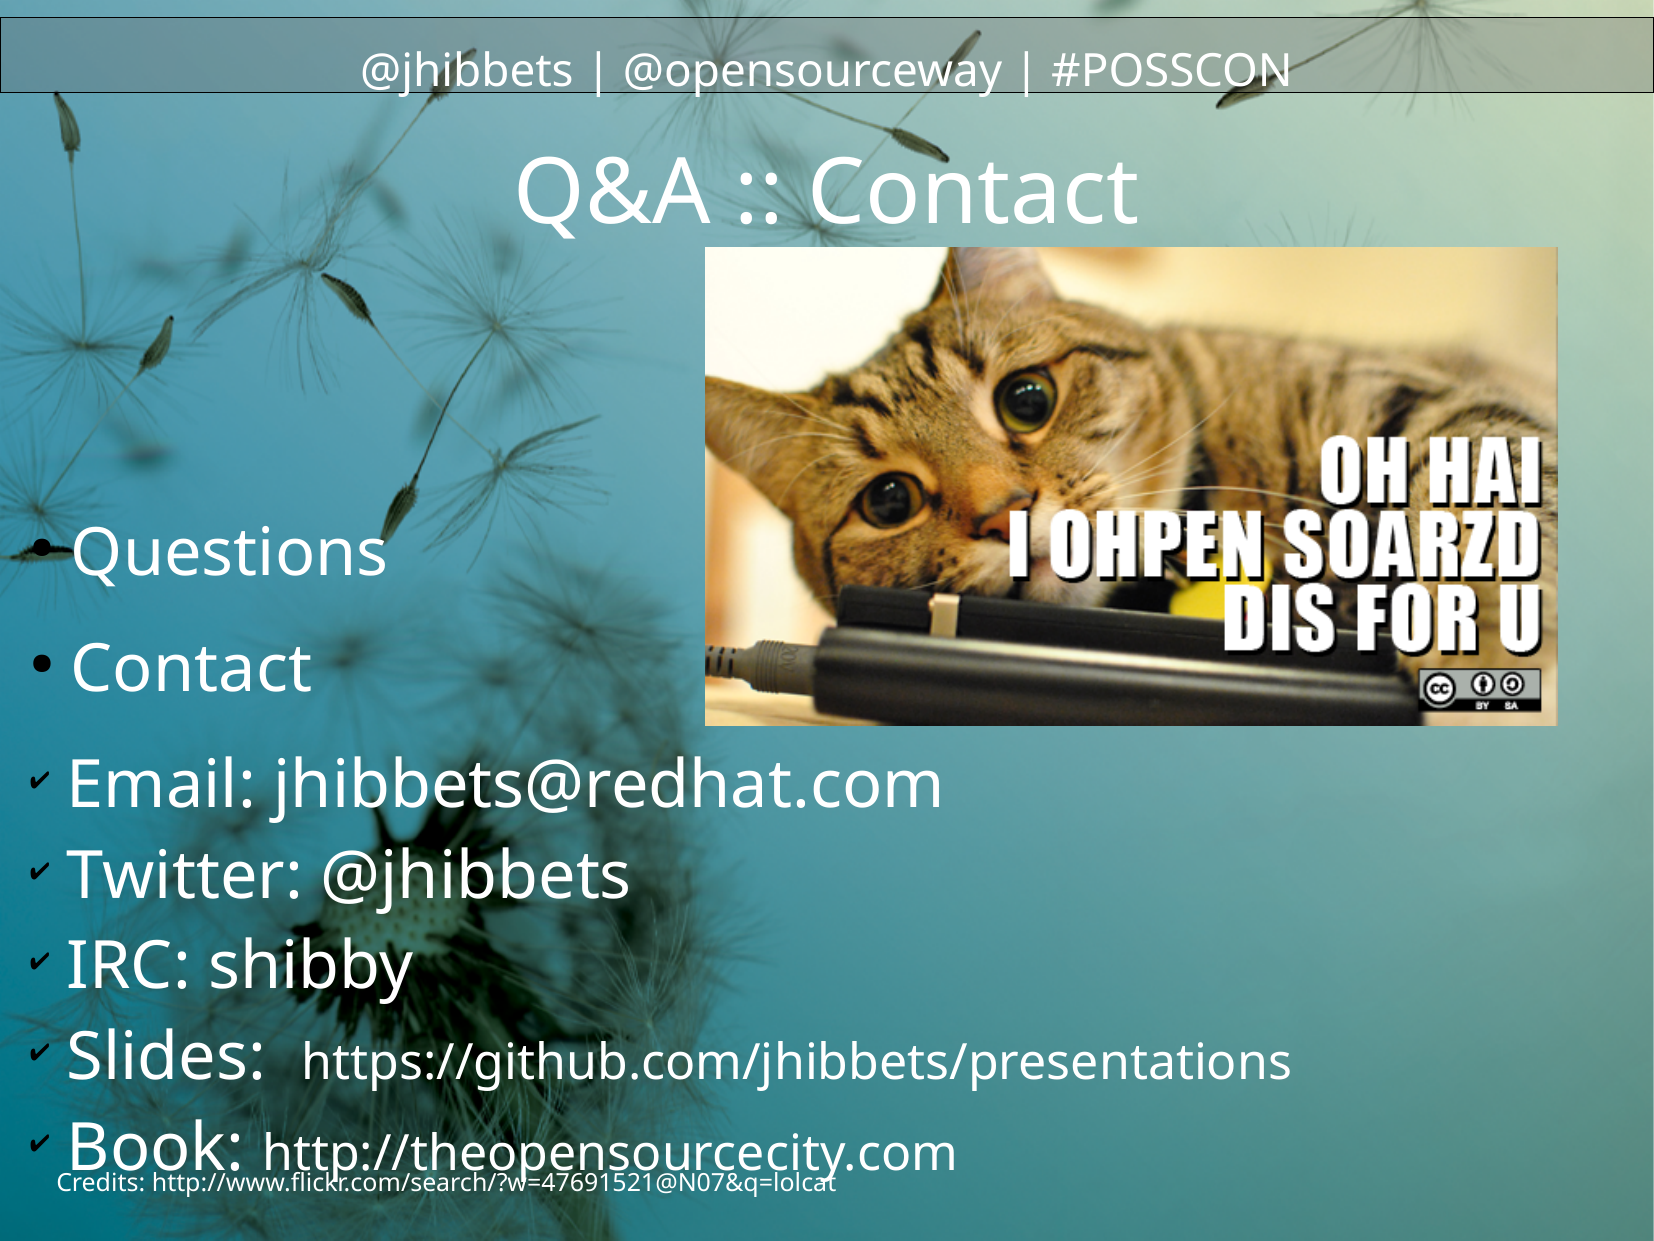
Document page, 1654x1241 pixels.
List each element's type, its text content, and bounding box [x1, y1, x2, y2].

picture [0, 93, 1654, 1241]
title Q&A :: Contact [82, 84, 1571, 292]
picture [0, 0, 1654, 17]
text_box Credits: http://www.flickr.com/search/?w=47691521@N07&q=lolcat [41, 1157, 867, 1197]
subtitle Questions Contact Email: jhibbets@redhat.com Twitter: @jhibbets IRC: shibby Slides: https://github.com/jhibbets/presentations Book: http://theopensourcecity.com [30, 562, 1636, 1132]
